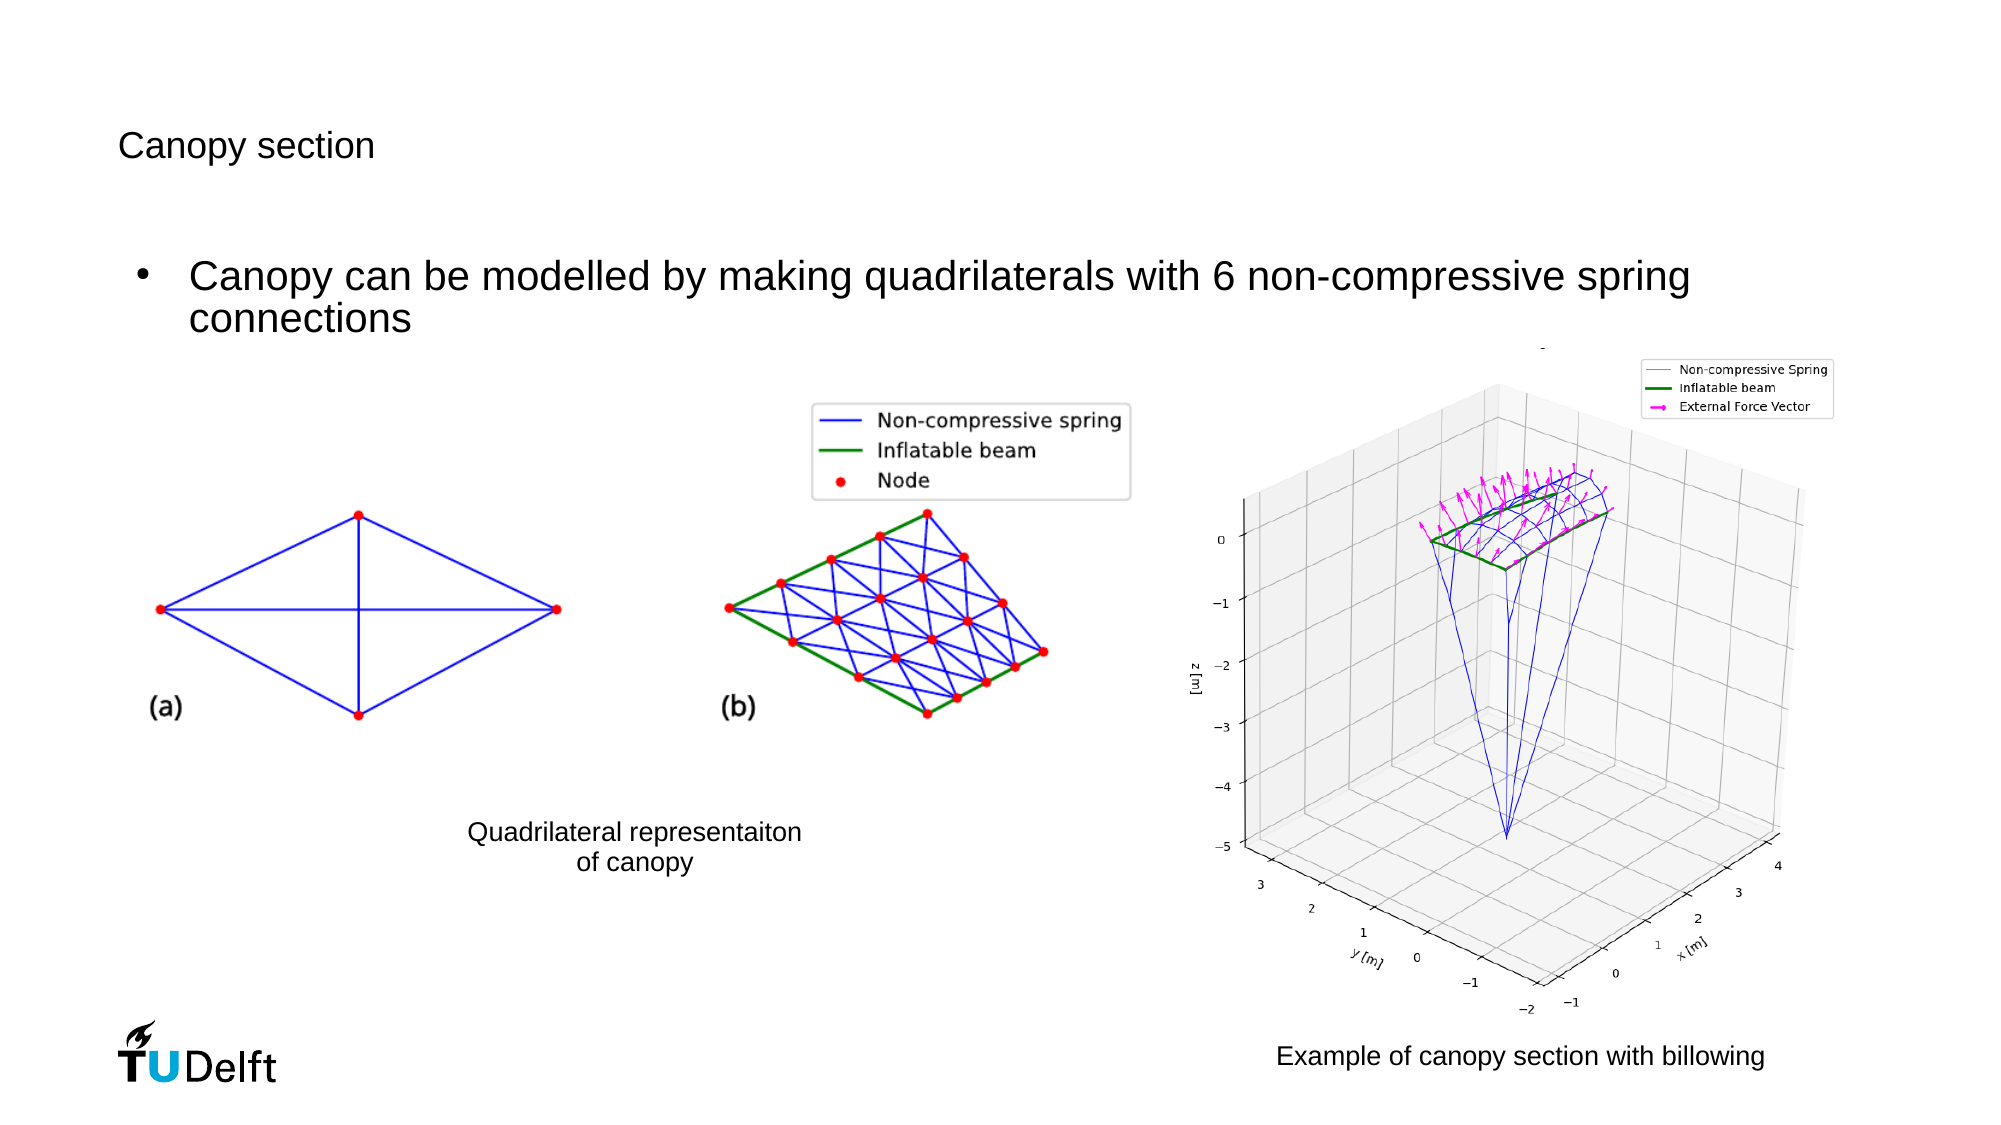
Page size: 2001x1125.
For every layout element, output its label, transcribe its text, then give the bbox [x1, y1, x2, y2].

list Canopy can be modelled by making quadrilaterals with 6 non-compressive spring connections [117, 256, 1882, 396]
text_box Example of canopy section with billowing [1210, 1033, 1831, 1109]
picture [29, 348, 1890, 1021]
title Canopy section [117, 118, 1882, 172]
text_box Quadrilateral representaiton of canopy [442, 809, 827, 916]
